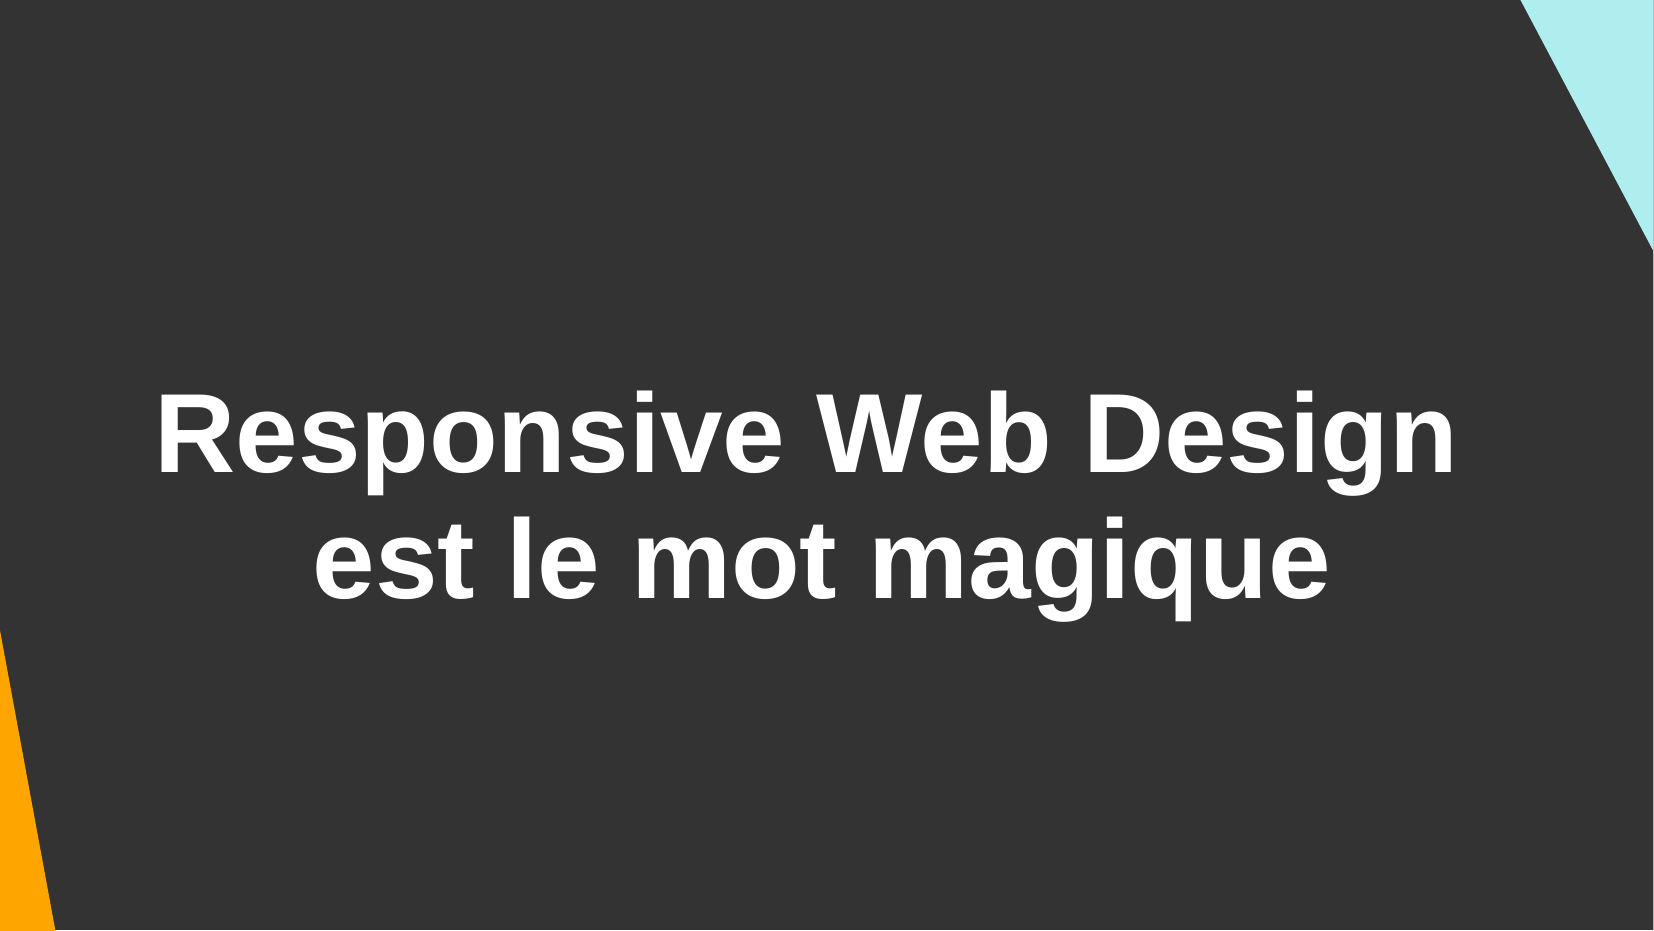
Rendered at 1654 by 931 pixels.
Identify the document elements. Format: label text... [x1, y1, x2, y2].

text_box [0, 630, 56, 931]
title Responsive Web Design est le mot magique [22, 370, 1622, 622]
text_box [1520, 0, 1654, 253]
